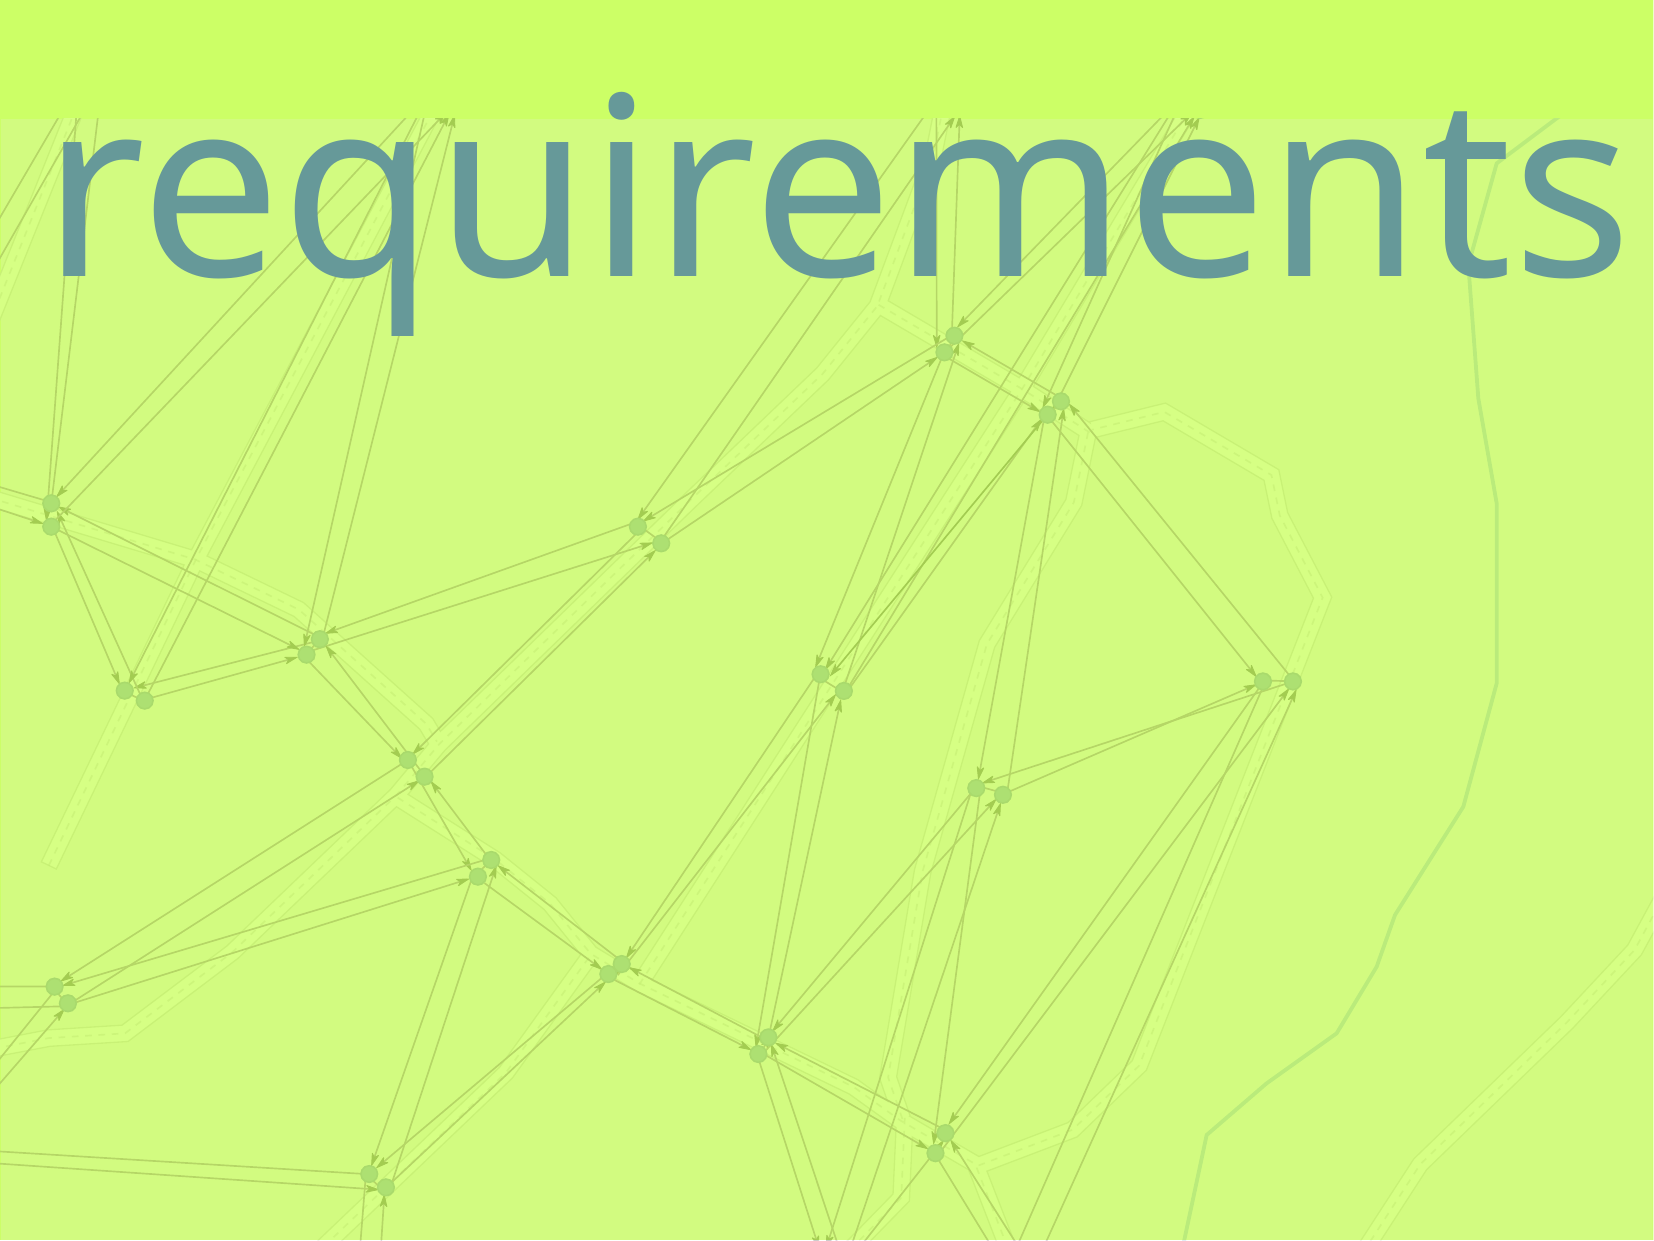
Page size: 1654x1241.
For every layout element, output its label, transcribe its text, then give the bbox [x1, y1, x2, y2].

picture [0, 118, 1654, 1241]
text_box requirements [27, 1, 1470, 397]
